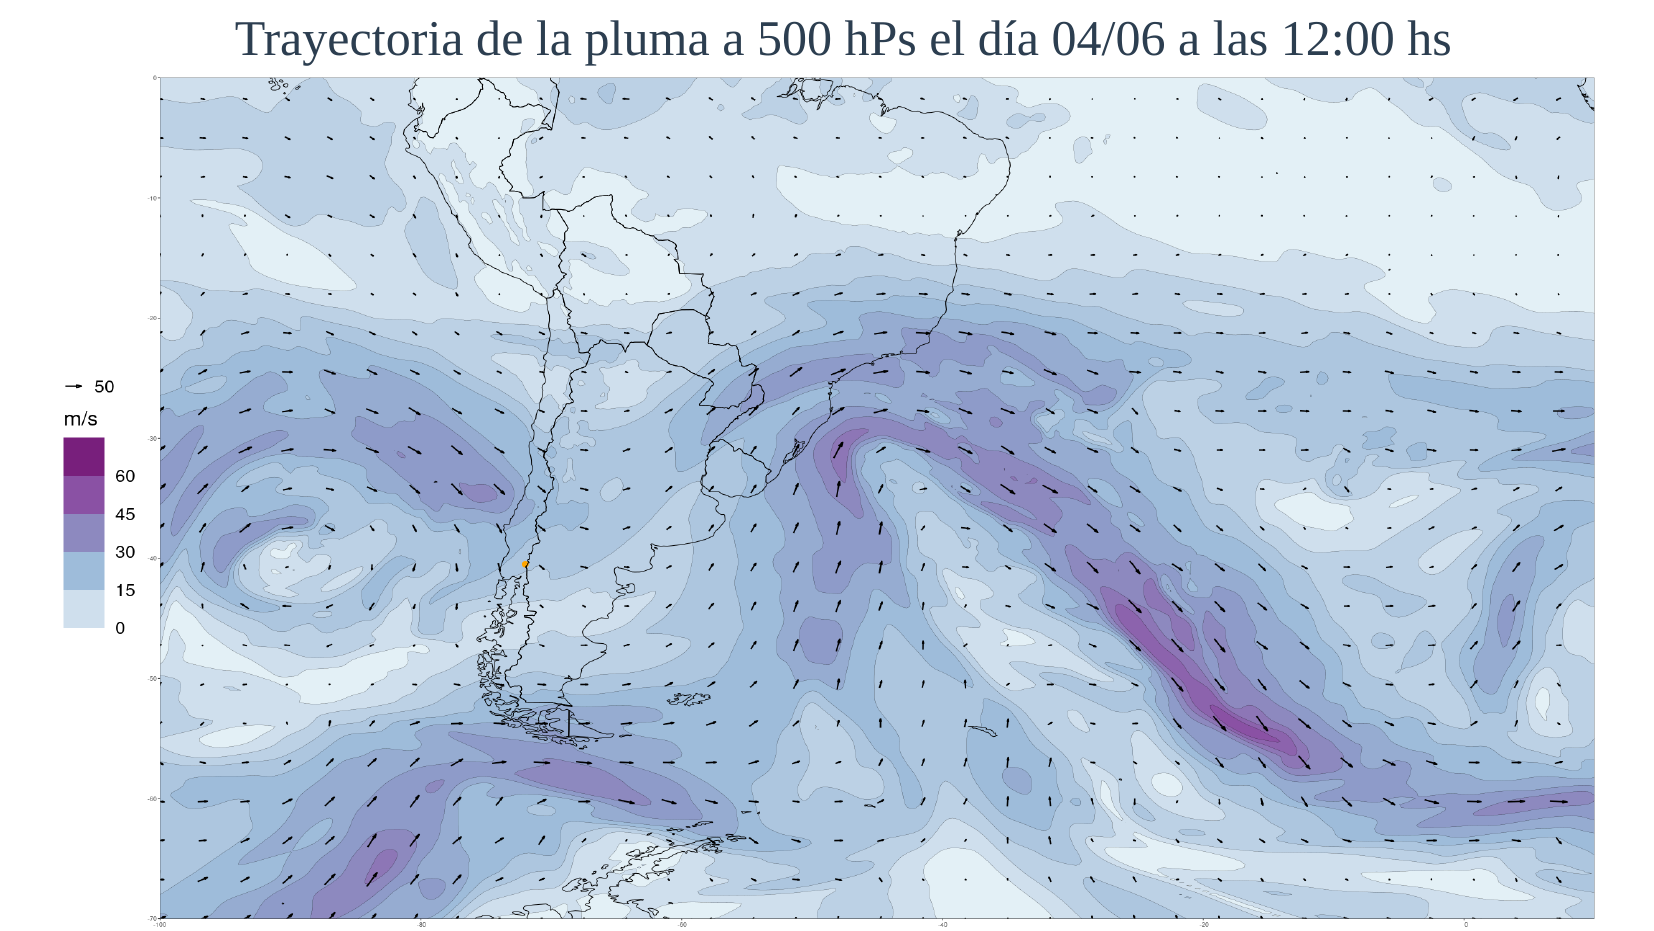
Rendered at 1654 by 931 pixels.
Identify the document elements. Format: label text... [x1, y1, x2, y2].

picture [51, 74, 1602, 931]
text_box Trayectoria de la pluma a 500 hPs el día 04/06 a las 12:00 hs [112, 0, 1576, 74]
